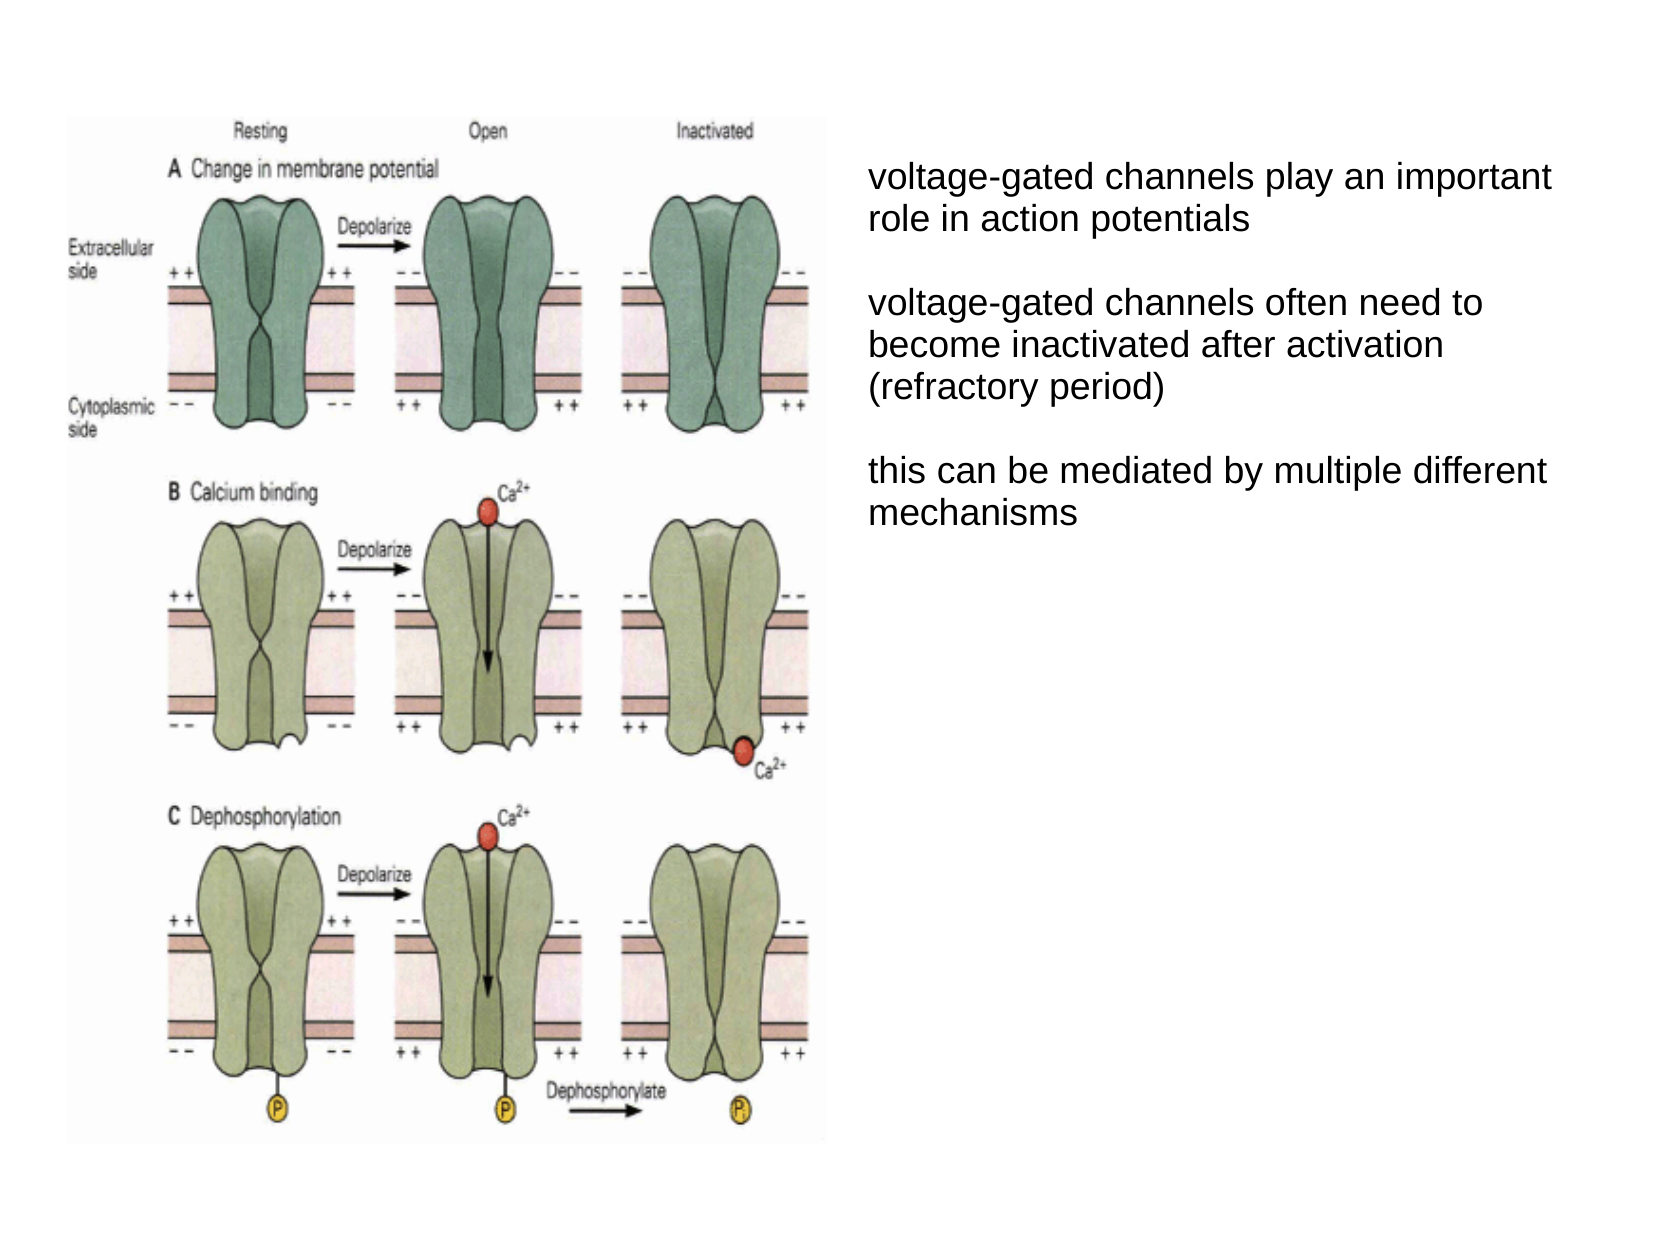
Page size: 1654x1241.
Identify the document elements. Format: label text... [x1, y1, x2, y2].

picture [50, 98, 838, 1144]
text_box voltage-gated channels play an important role in action potentials voltage-gated channels often need to become inactivated after activation (refractory period) this can be mediated by multiple different mechanisms [853, 148, 1601, 541]
